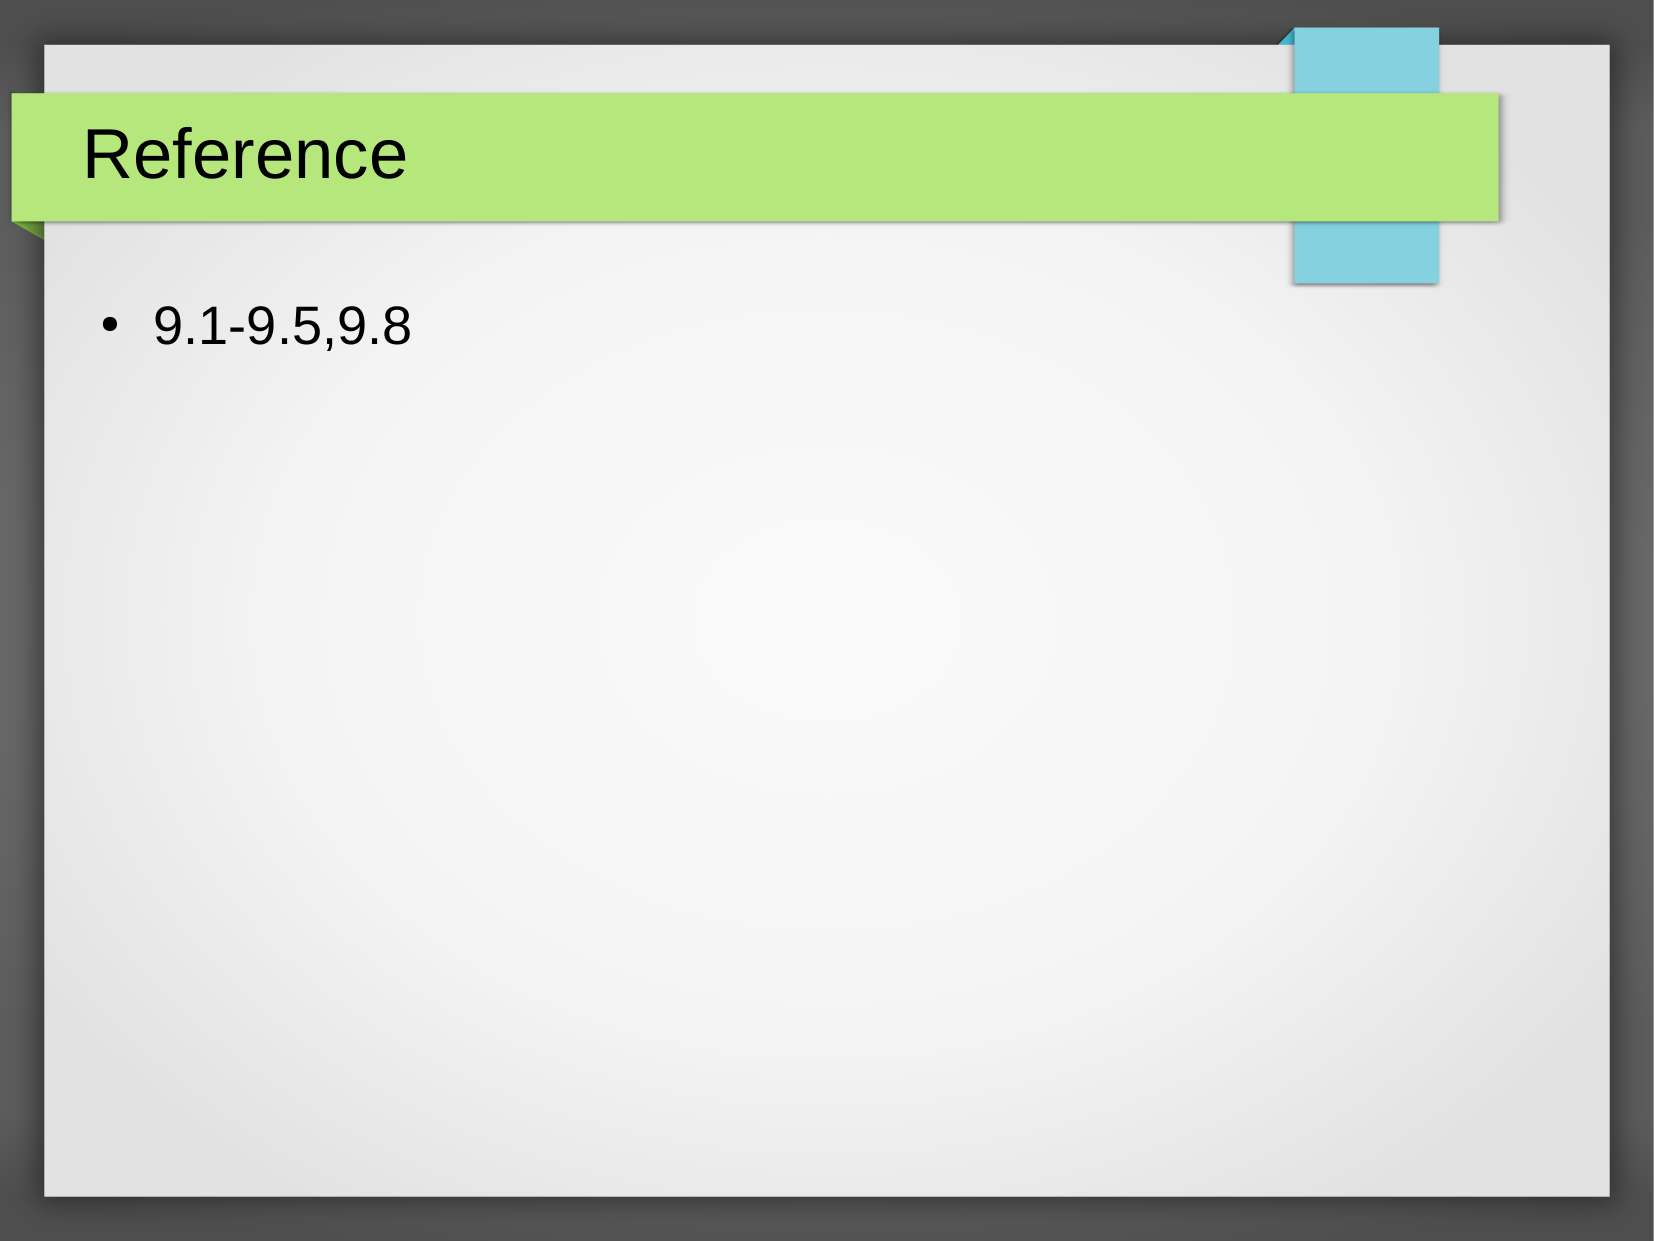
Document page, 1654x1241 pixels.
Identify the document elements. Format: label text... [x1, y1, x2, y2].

title Reference [82, 94, 1264, 213]
picture [0, 0, 1654, 1241]
list 9.1-9.5,9.8 [82, 295, 1571, 1015]
